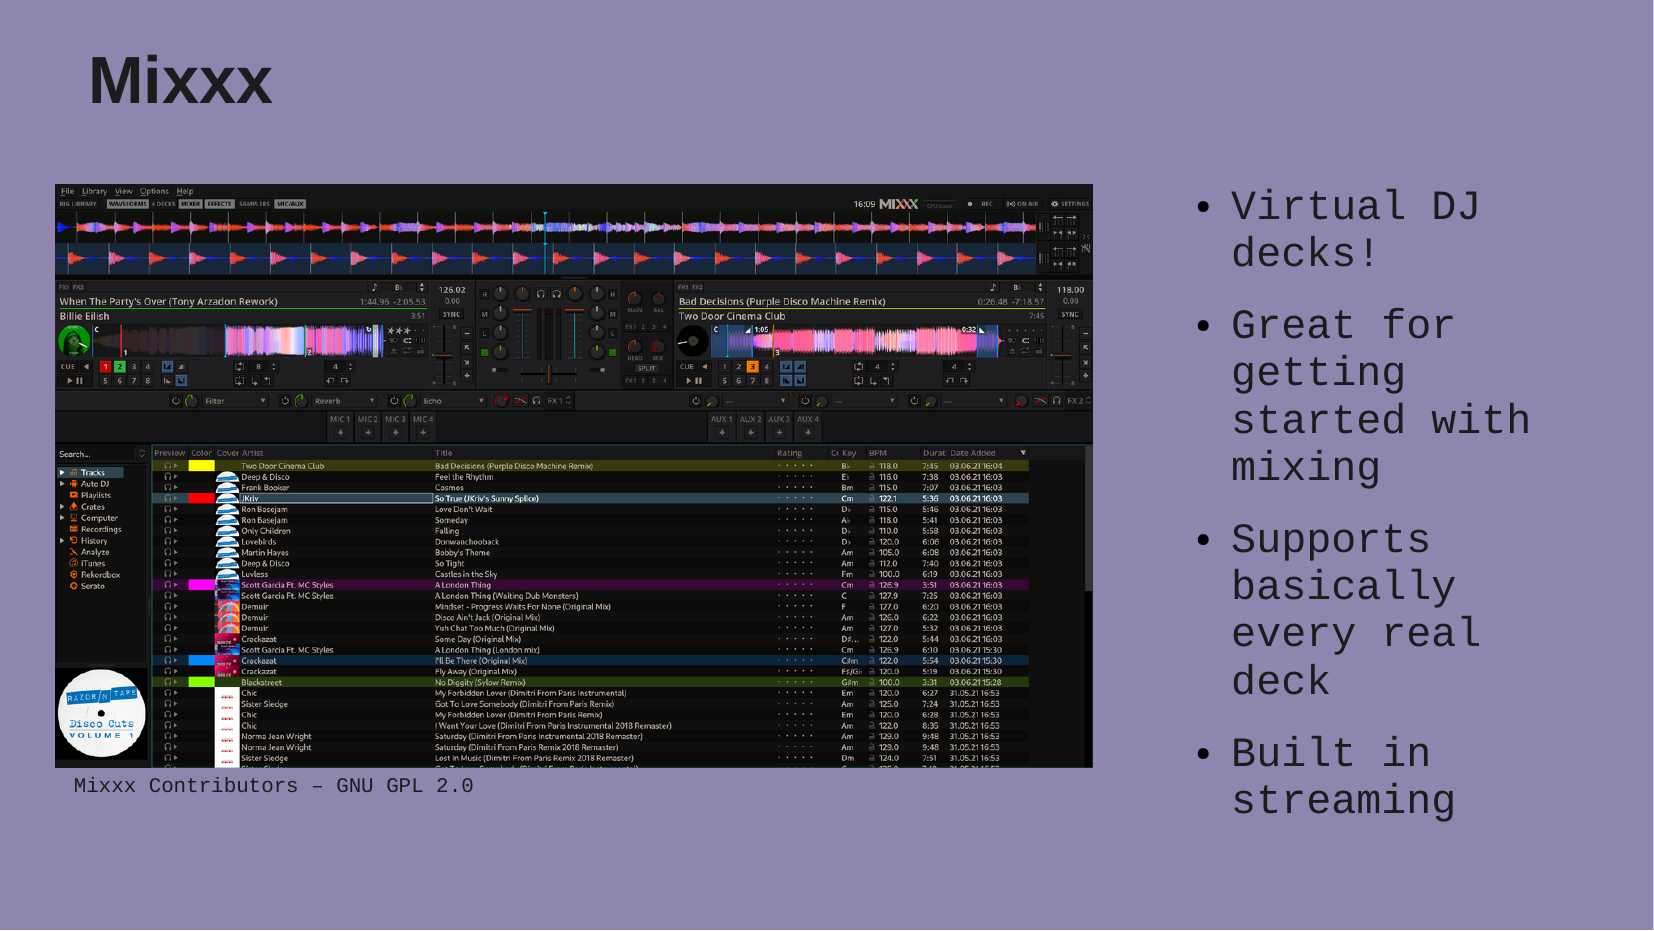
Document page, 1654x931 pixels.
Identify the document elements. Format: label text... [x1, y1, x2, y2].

picture [55, 184, 1093, 768]
text_box Virtual DJ decks! Great for getting started with mixing Supports basically every real deck Built in streaming [1181, 177, 1565, 834]
title Mixxx [88, 43, 414, 119]
text_box Mixxx Contributors – GNU GPL 2.0 [59, 767, 621, 830]
